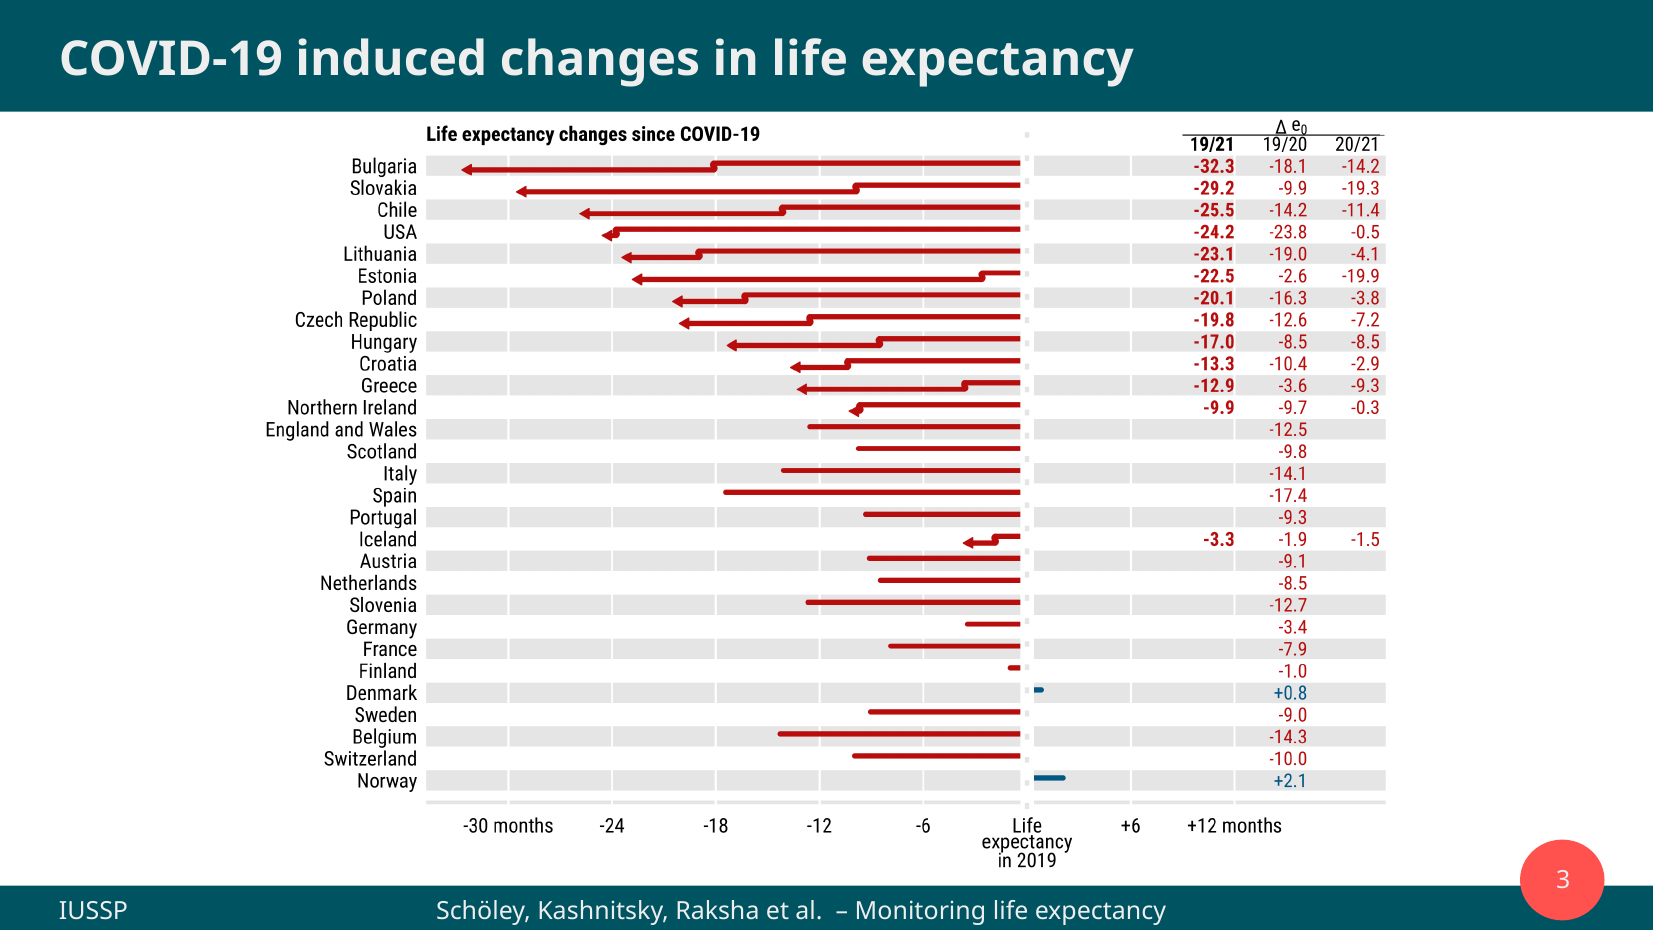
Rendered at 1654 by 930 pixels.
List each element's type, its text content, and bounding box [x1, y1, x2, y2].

picture [263, 116, 1389, 880]
title COVID-19 induced changes in life expectancy [58, 0, 1594, 117]
